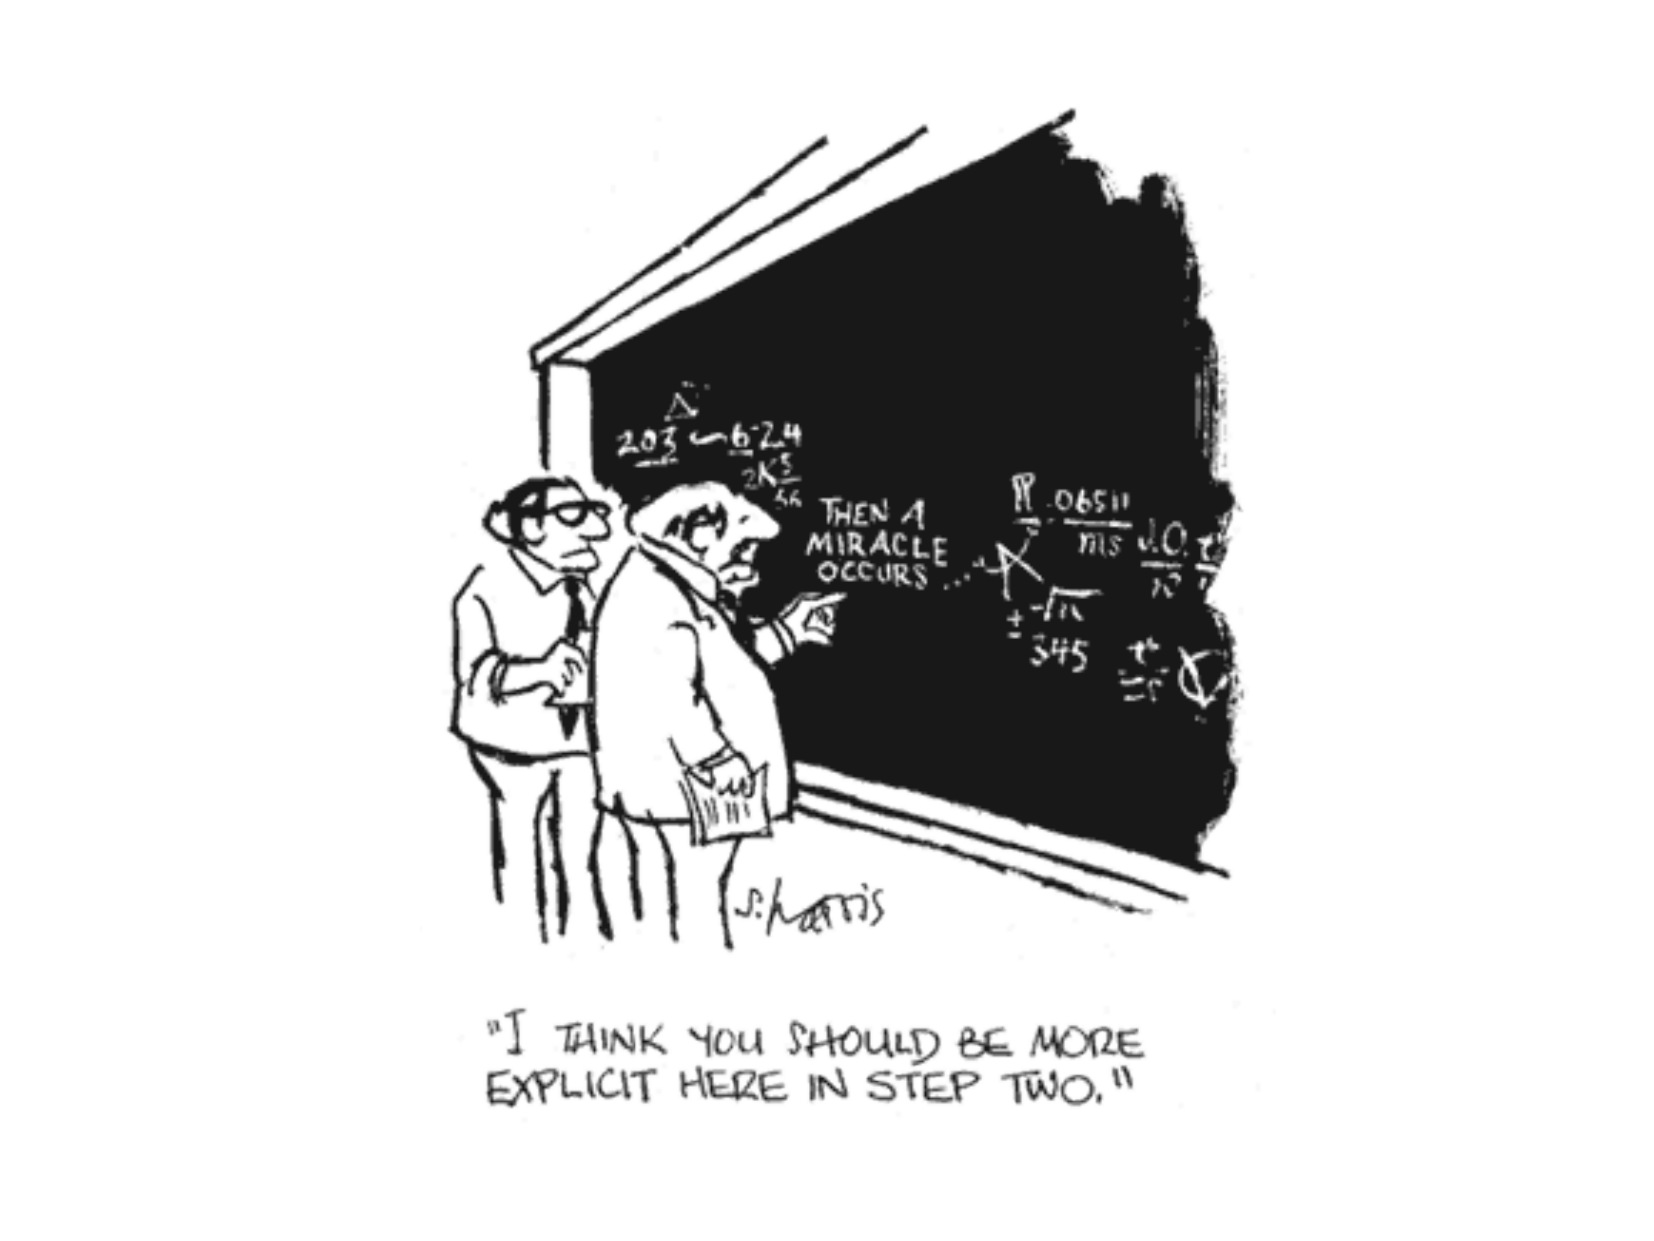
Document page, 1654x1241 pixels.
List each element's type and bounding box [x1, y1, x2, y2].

picture [420, 100, 1276, 1138]
